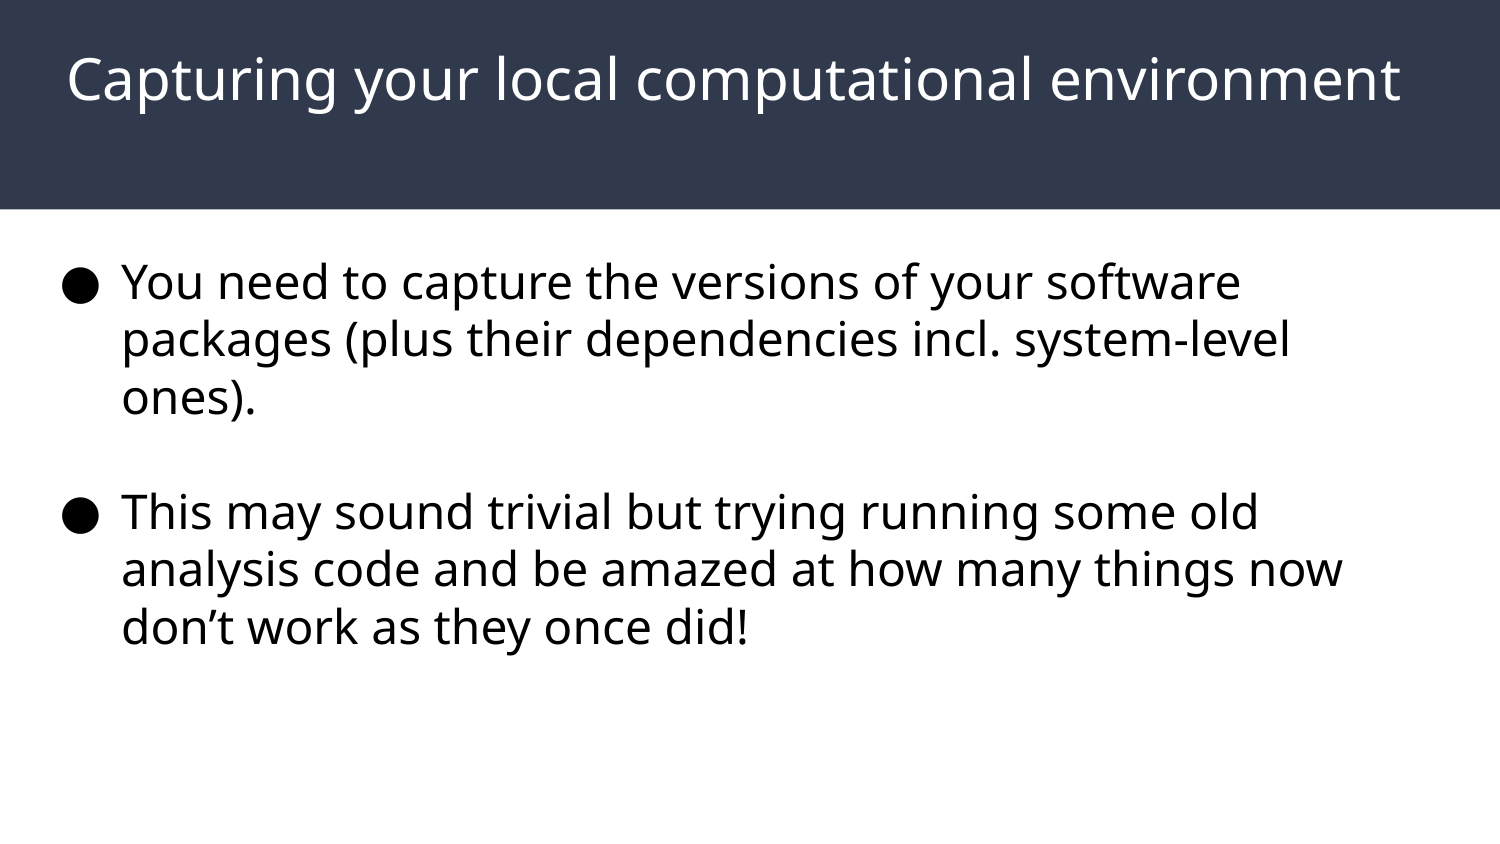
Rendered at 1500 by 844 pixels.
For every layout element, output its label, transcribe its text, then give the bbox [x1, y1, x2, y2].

title Capturing your local computational environment [51, 27, 1449, 130]
text_box You need to capture the versions of your software packages (plus their dependencies incl. system-level ones). This may sound trivial but trying running some old analysis code and be amazed at how many things now don’t work as they once did! [30, 236, 1454, 825]
